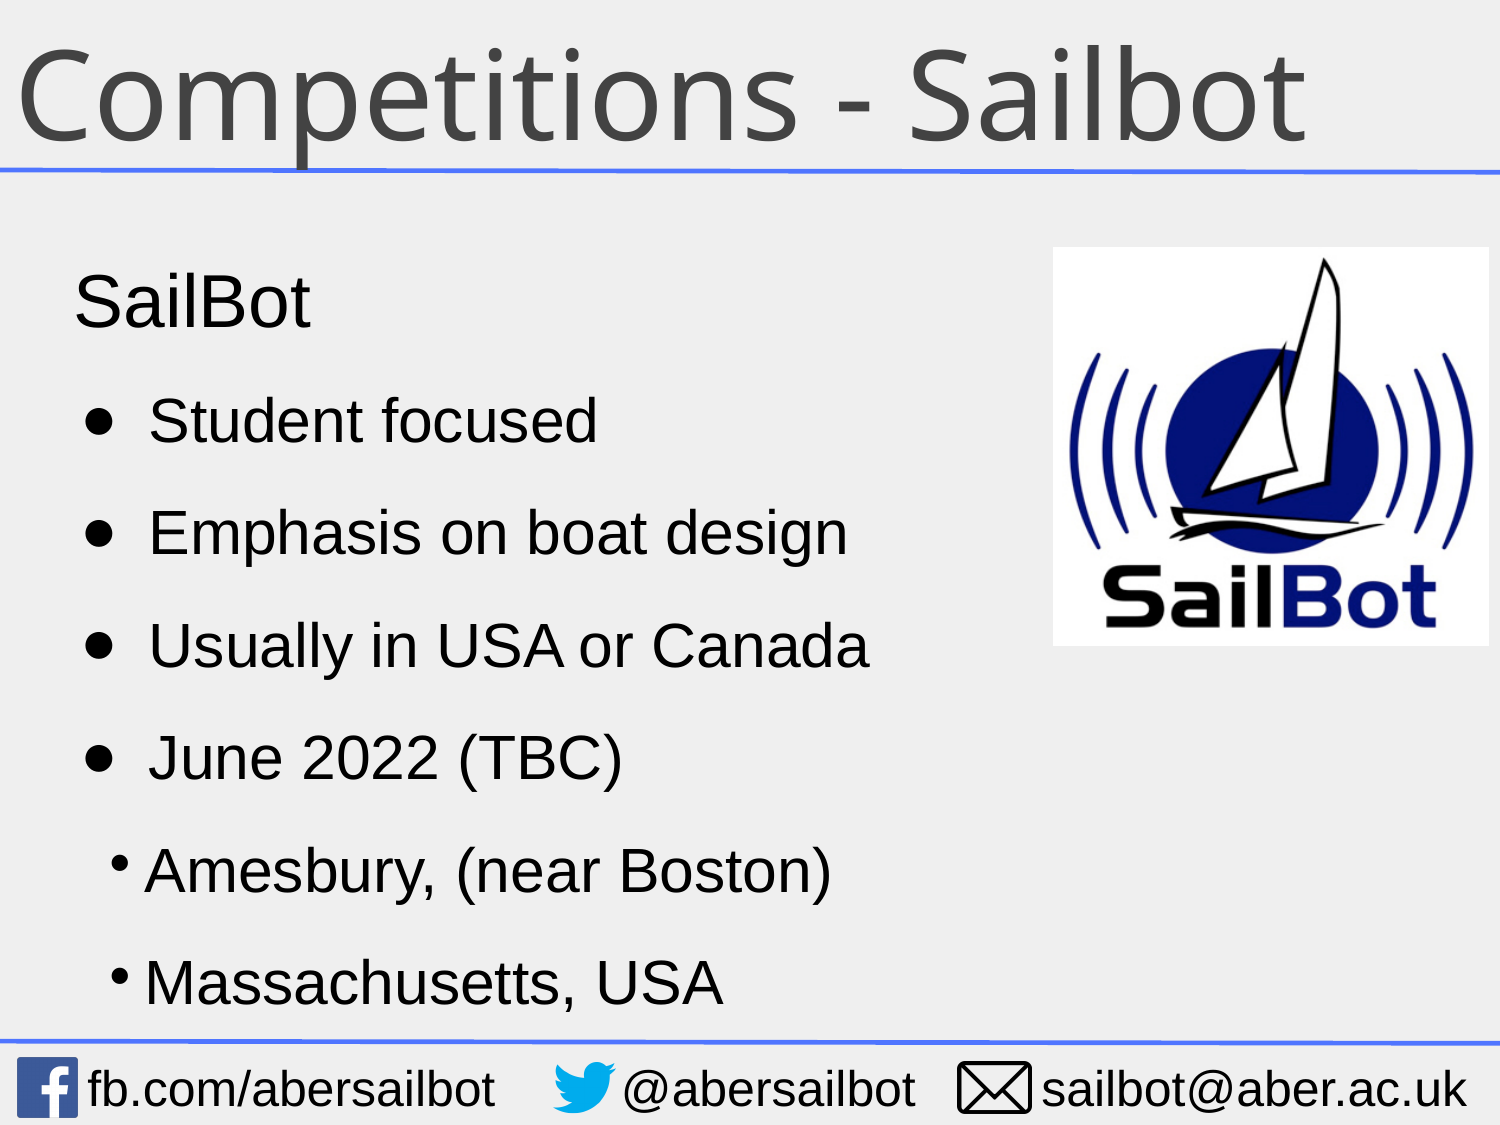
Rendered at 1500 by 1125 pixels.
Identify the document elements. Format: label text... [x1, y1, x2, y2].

picture [1053, 247, 1489, 646]
picture [957, 1061, 1032, 1115]
picture [16, 1056, 79, 1119]
picture [553, 1056, 616, 1119]
text_box fb.com/abersailbot @abersailbot sailbot@aber.ac.uk [0, 1044, 1500, 1125]
text_box Competitions - Sailbot [0, 0, 1500, 182]
text_box SailBot Student focused Emphasis on boat design Usually in USA or Canada June 2022 (TBC) Amesbury, (near Boston) Massachusetts, USA [59, 192, 1276, 1028]
